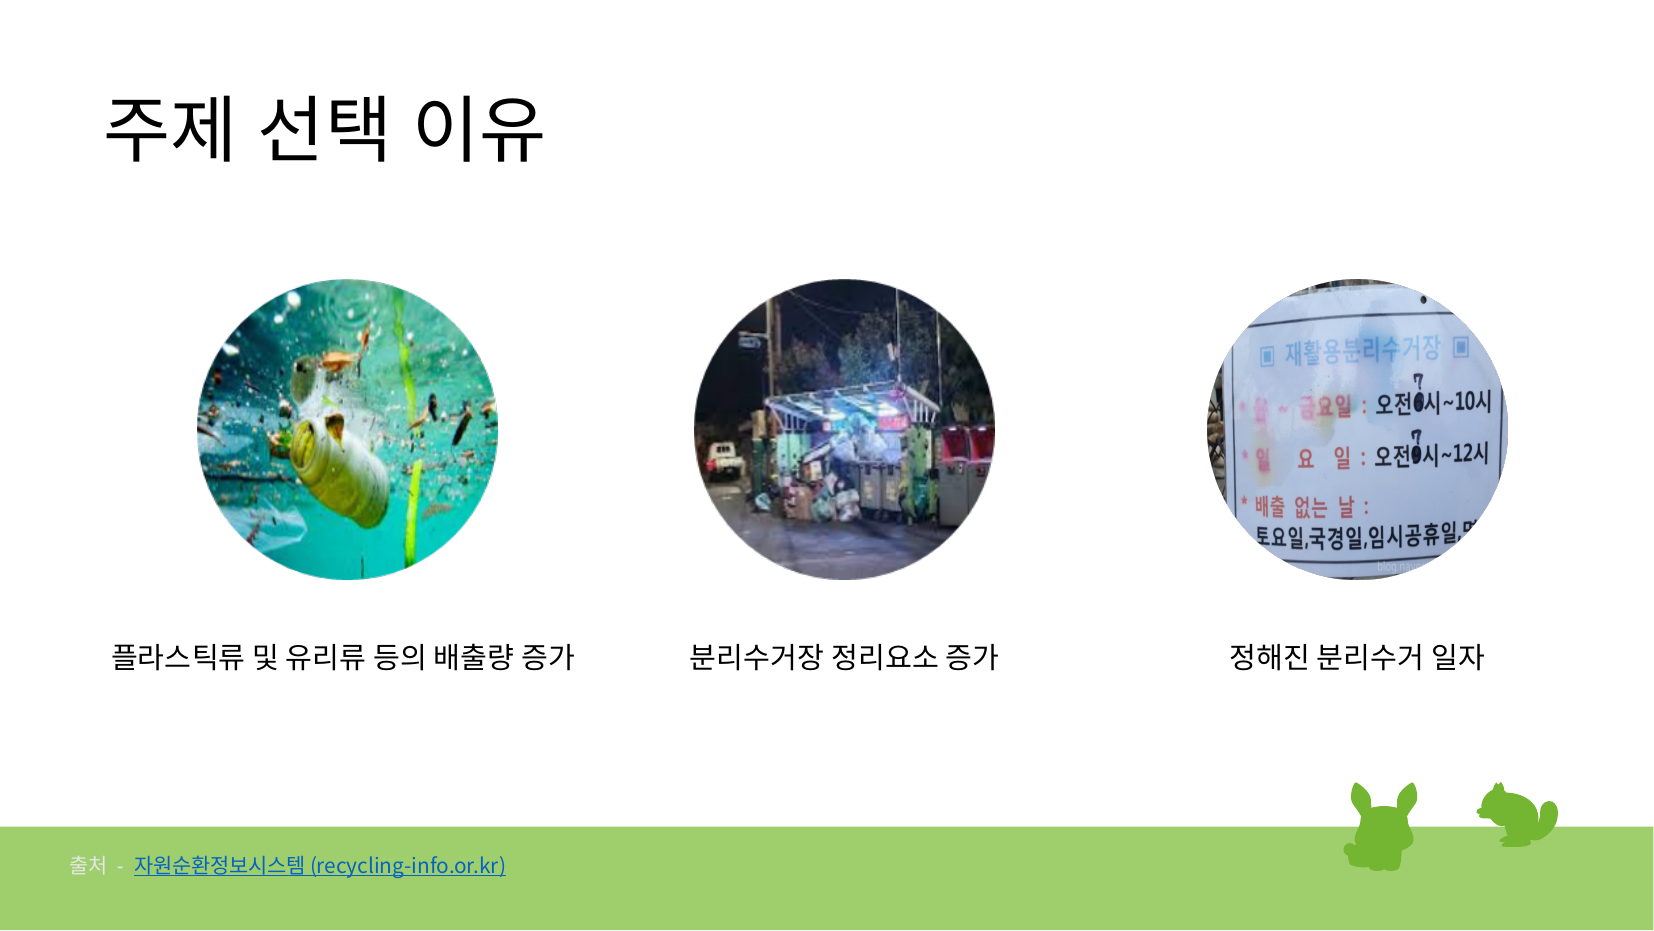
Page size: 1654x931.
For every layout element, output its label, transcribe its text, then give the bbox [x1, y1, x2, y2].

picture [694, 279, 995, 580]
text_box 정해진 분리수거 일자 [1156, 628, 1558, 690]
text_box 출처 - 자원순환정보시스템 (recycling-info.or.kr) [54, 844, 551, 890]
text_box 분리수거장 정리요소 증가 [655, 628, 1035, 690]
picture [197, 279, 498, 580]
picture [1207, 279, 1508, 580]
text_box 플라스틱류 및 유리류 등의 배출량 증가 [96, 628, 593, 690]
text_box 주제 선택 이유 [88, 42, 600, 187]
